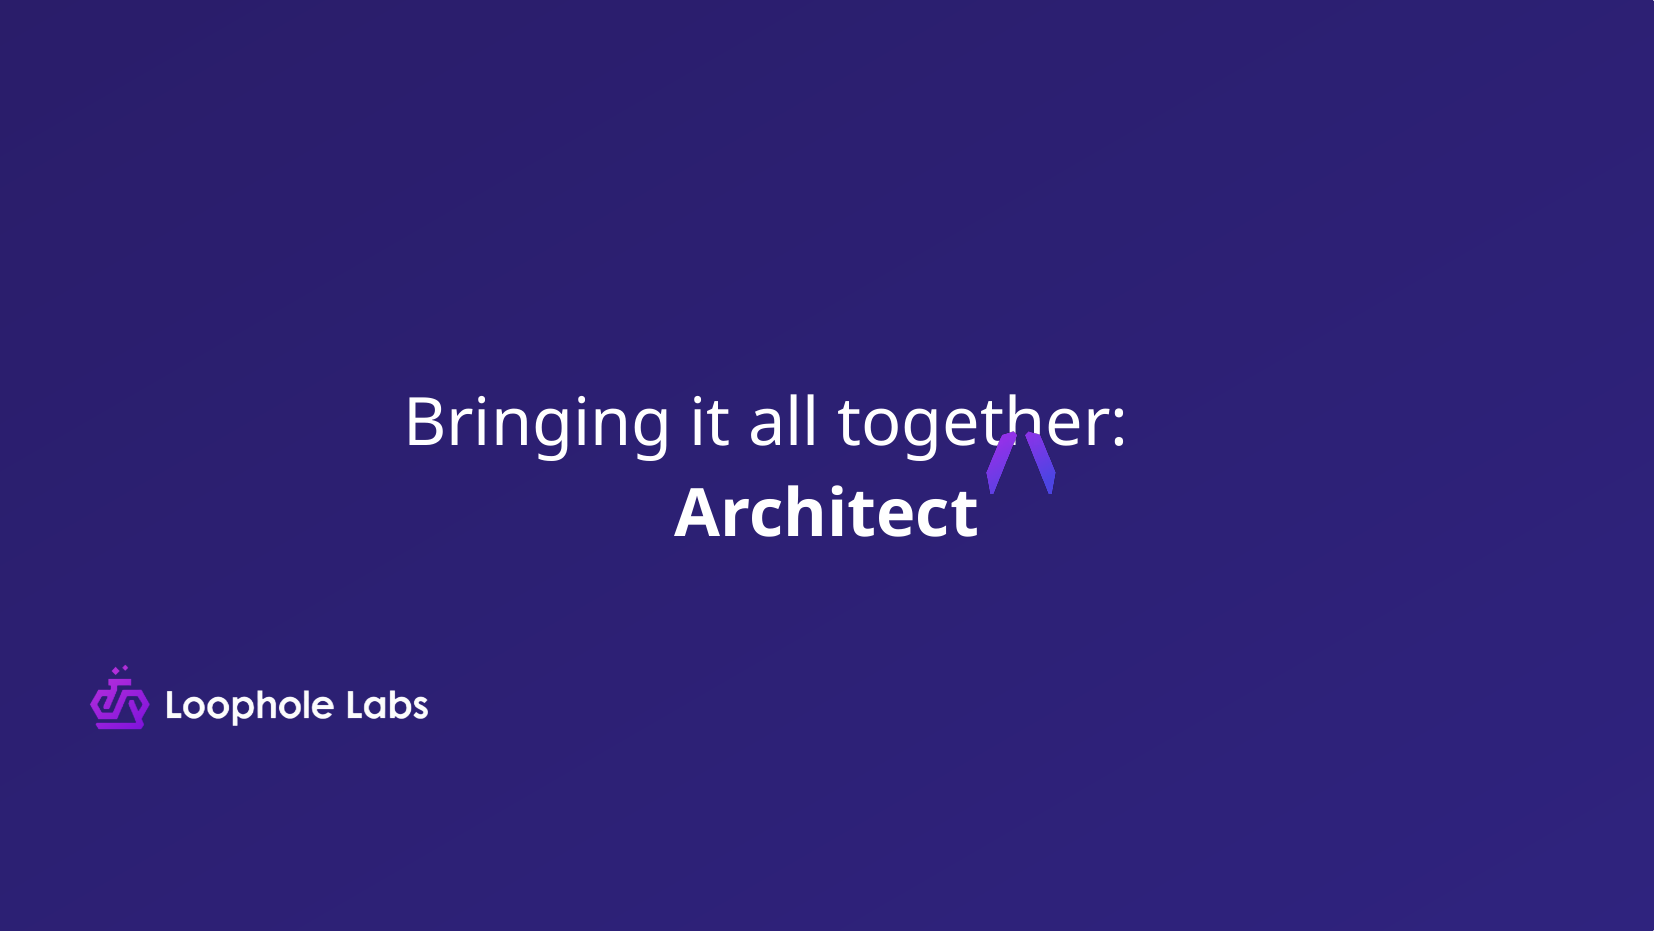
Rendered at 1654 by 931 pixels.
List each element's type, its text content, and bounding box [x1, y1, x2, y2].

picture [986, 431, 1056, 494]
title Bringing it all together: Architect [300, 263, 1353, 667]
picture [70, 643, 439, 755]
